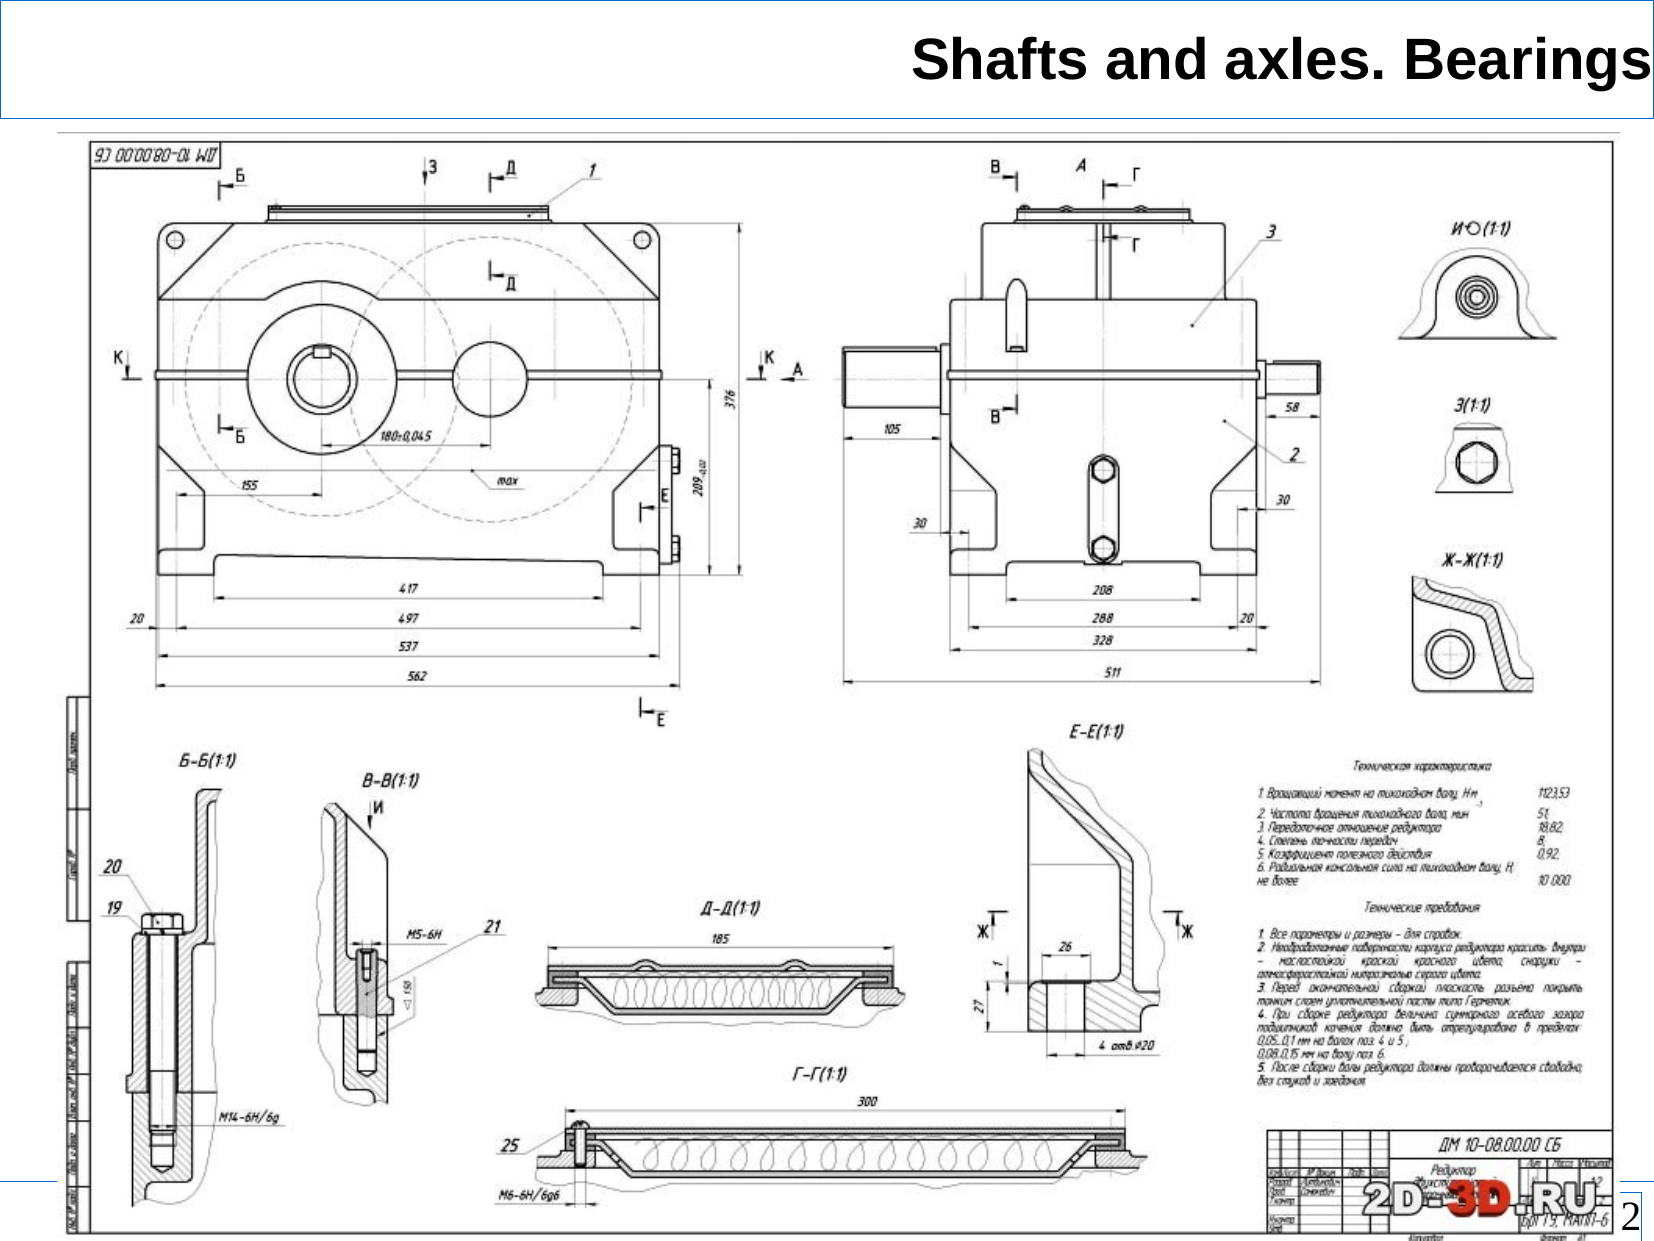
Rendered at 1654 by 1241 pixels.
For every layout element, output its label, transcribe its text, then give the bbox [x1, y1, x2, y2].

picture [57, 132, 1621, 1241]
title Shafts and axles. Bearings [0, 0, 1654, 119]
